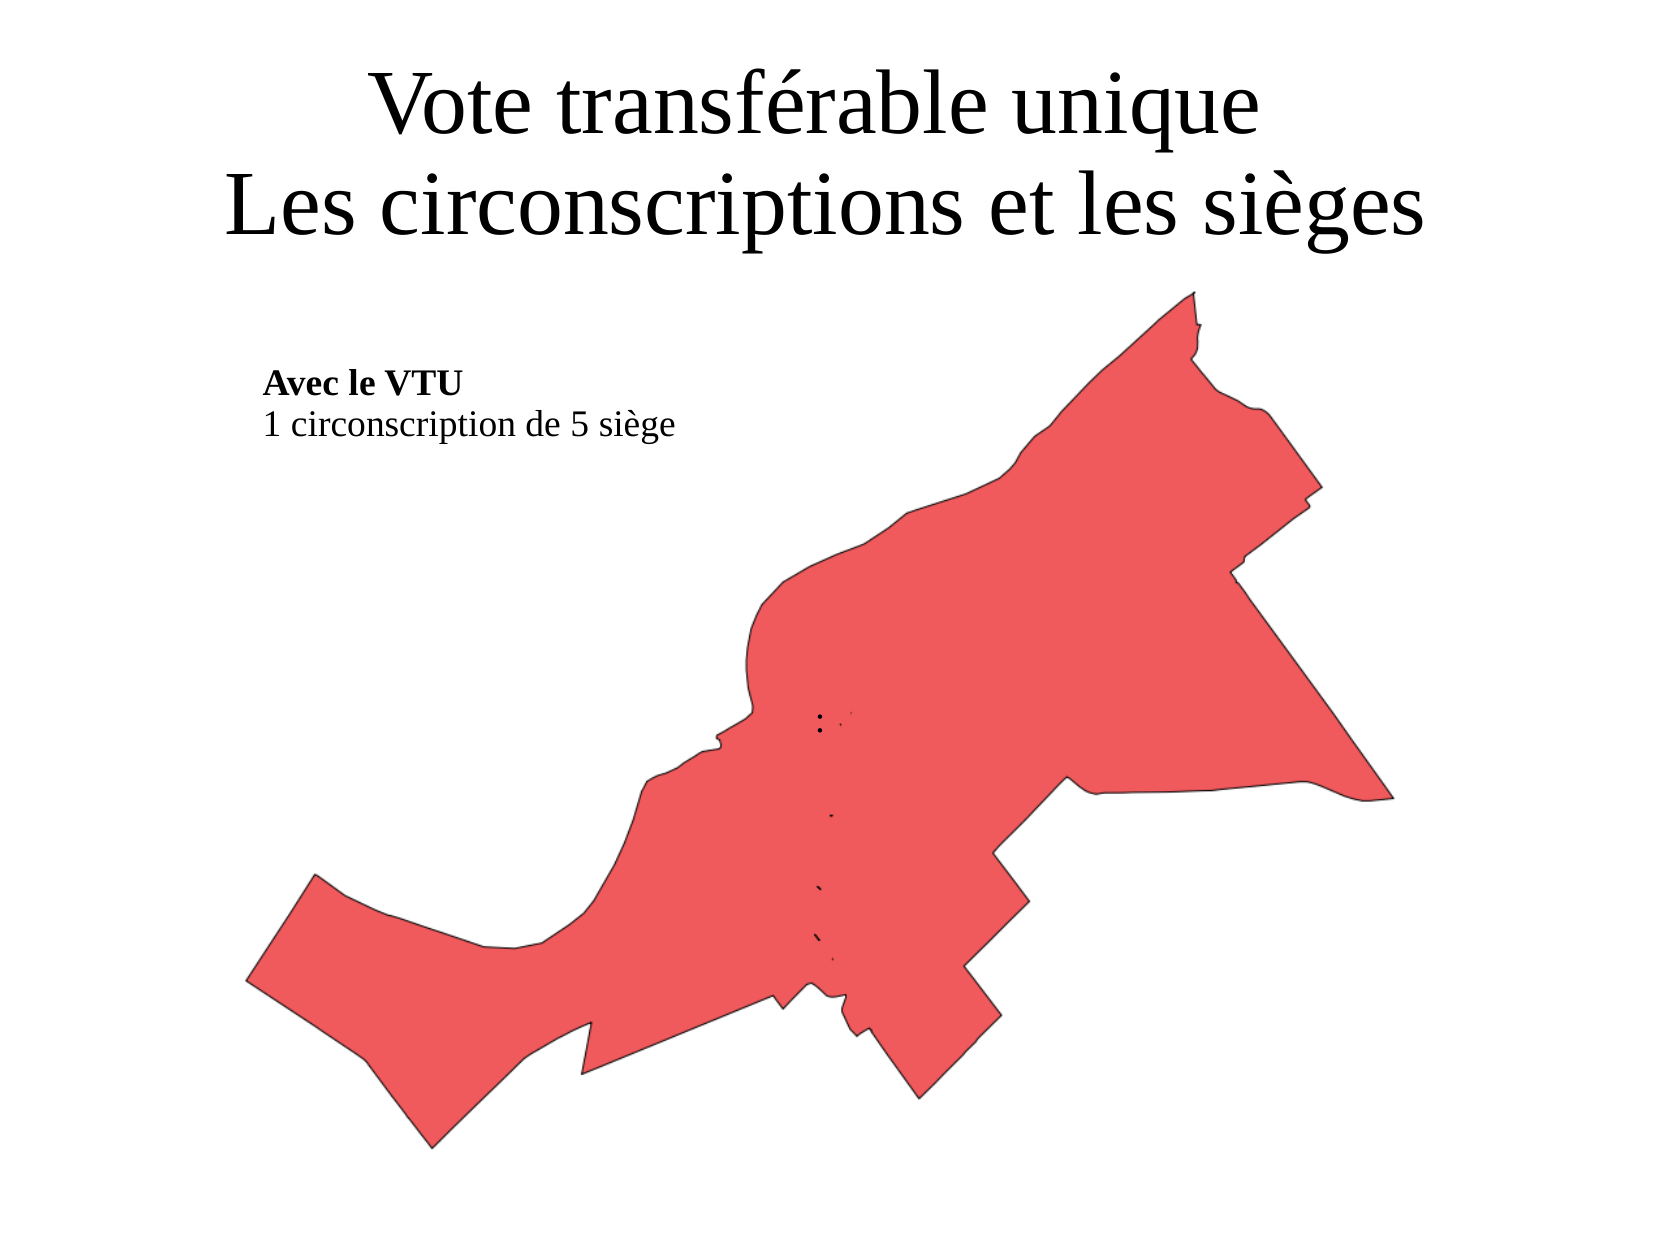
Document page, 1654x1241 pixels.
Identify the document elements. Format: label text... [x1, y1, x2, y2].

title Vote transférable unique Les circonscriptions et les sièges [82, 49, 1571, 257]
text_box Avec le VTU 1 circonscription de 5 siège [248, 354, 697, 453]
picture [80, 271, 1560, 1170]
